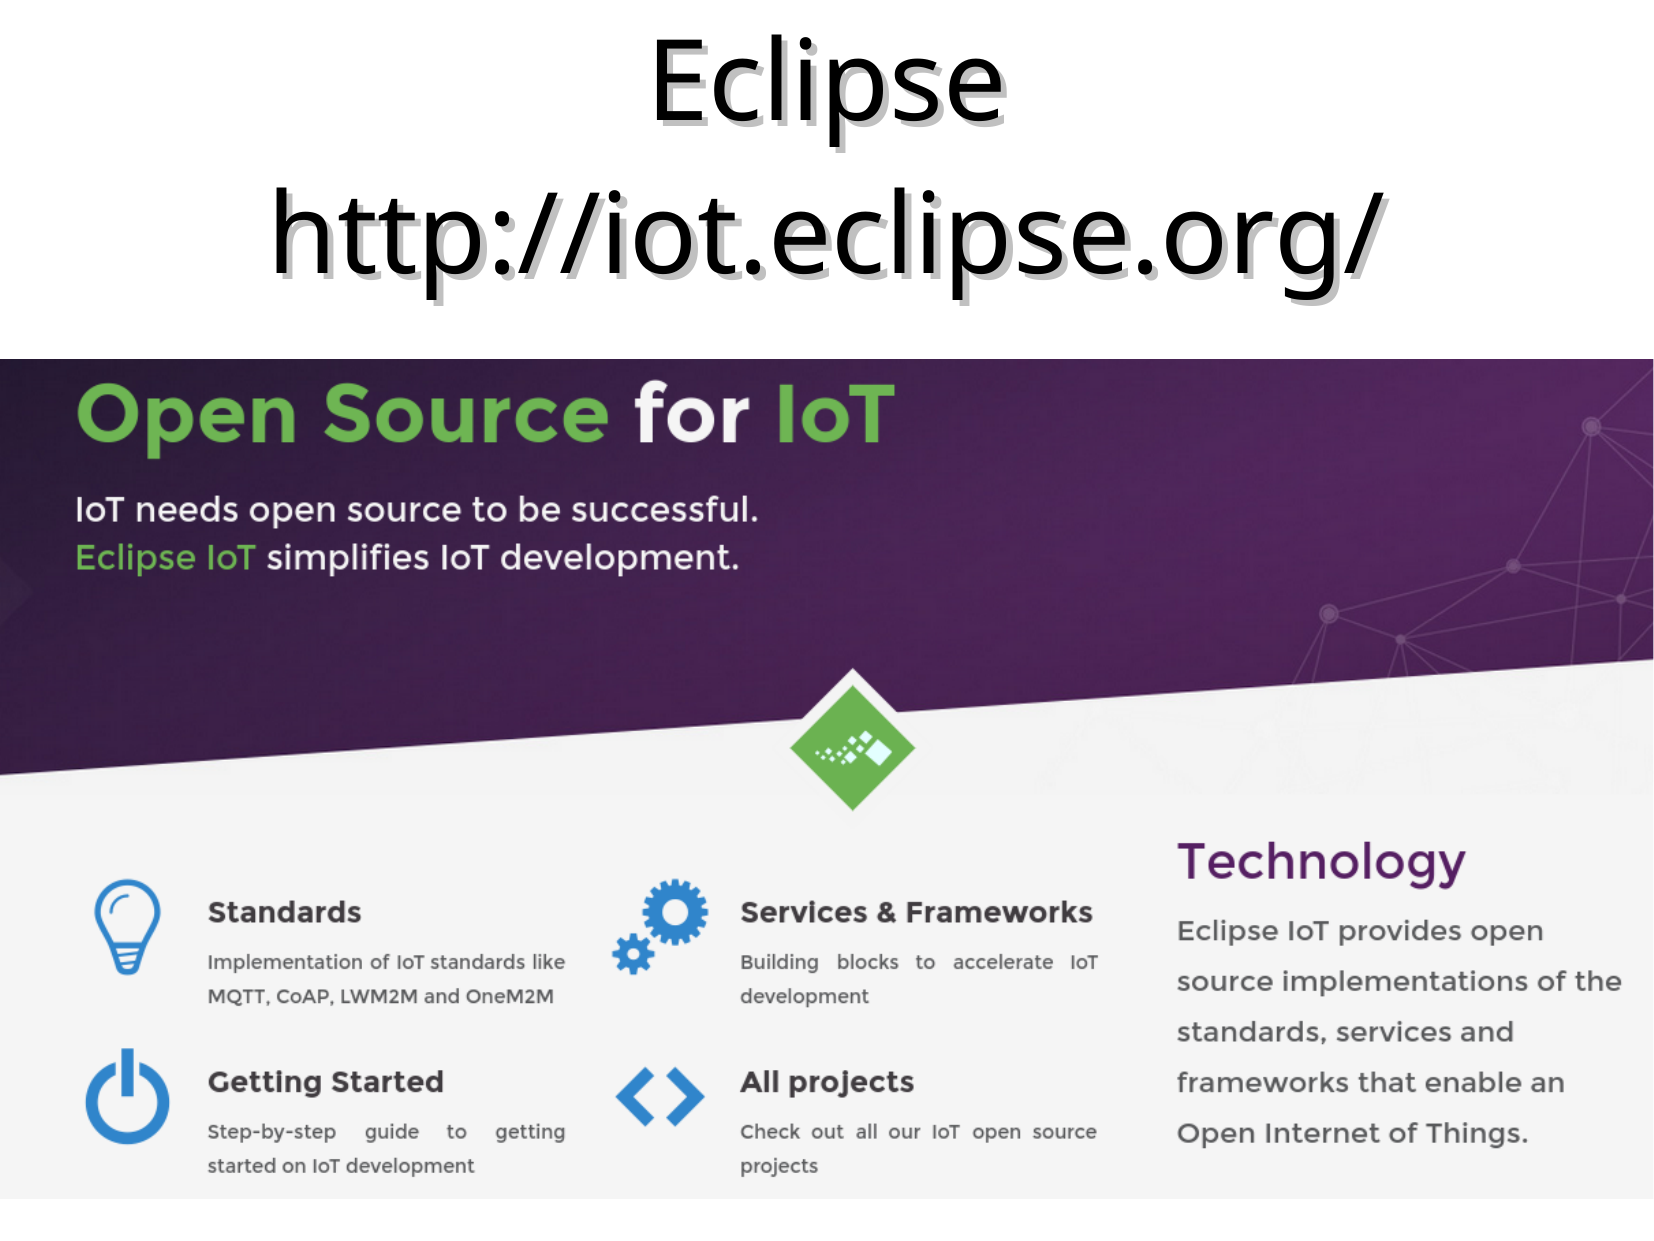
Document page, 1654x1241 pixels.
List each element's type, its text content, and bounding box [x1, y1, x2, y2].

picture [0, 359, 1654, 1199]
title Eclipse http://iot.eclipse.org/ [82, 26, 1571, 280]
